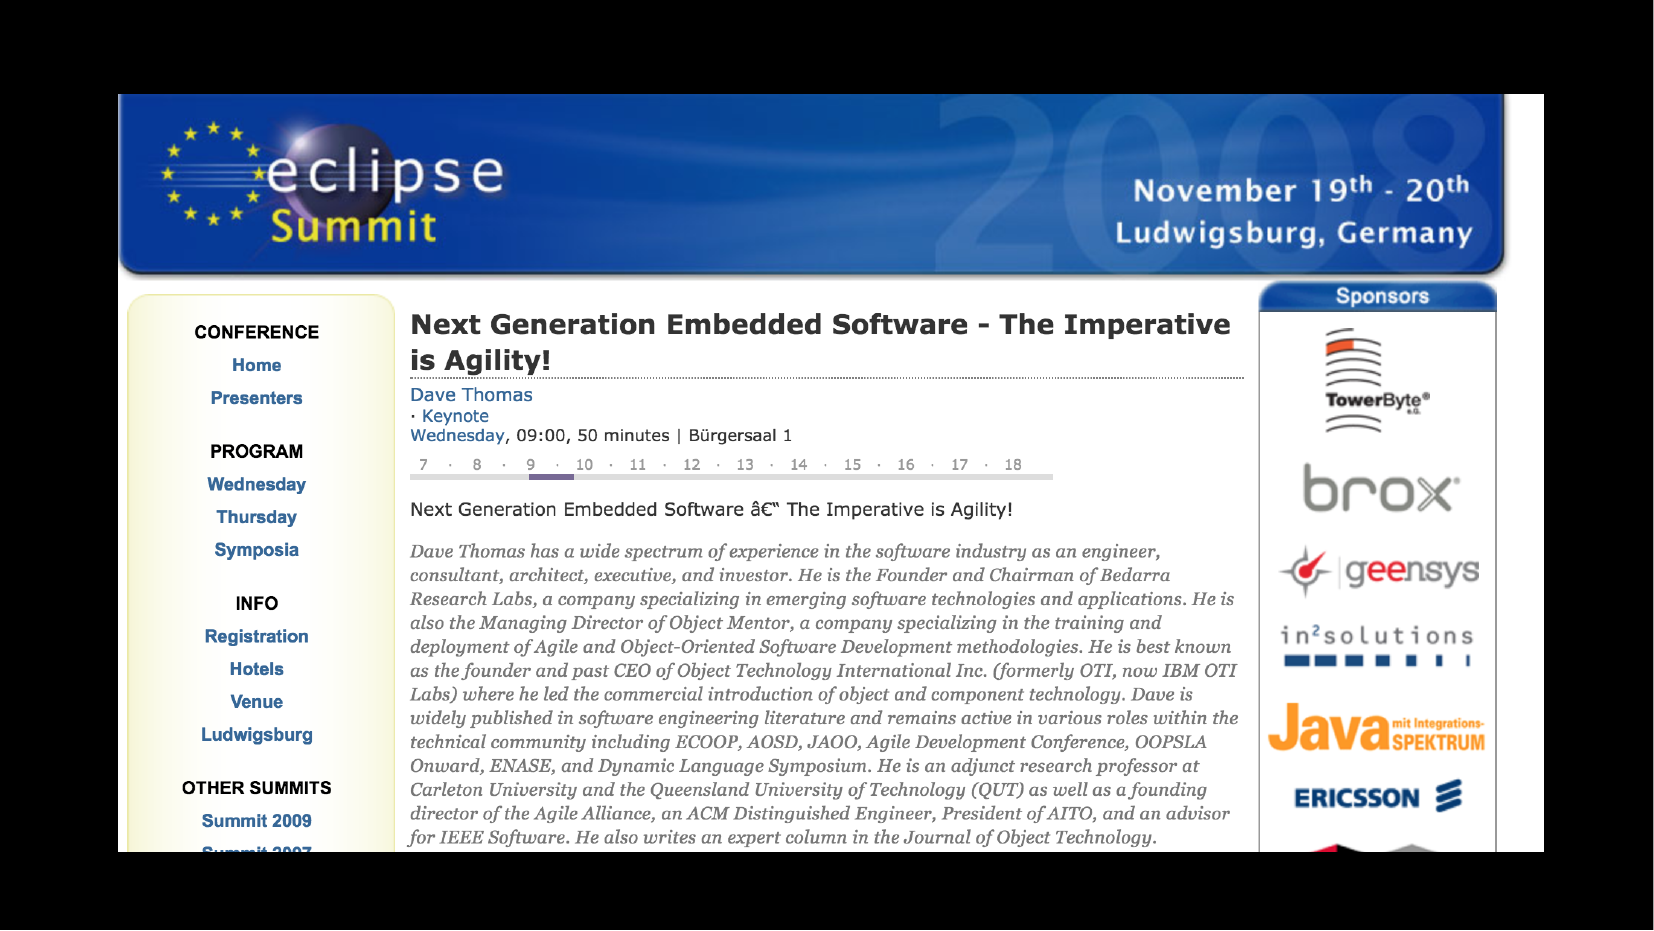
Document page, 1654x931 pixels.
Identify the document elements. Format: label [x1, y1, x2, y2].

picture [118, 94, 1544, 852]
